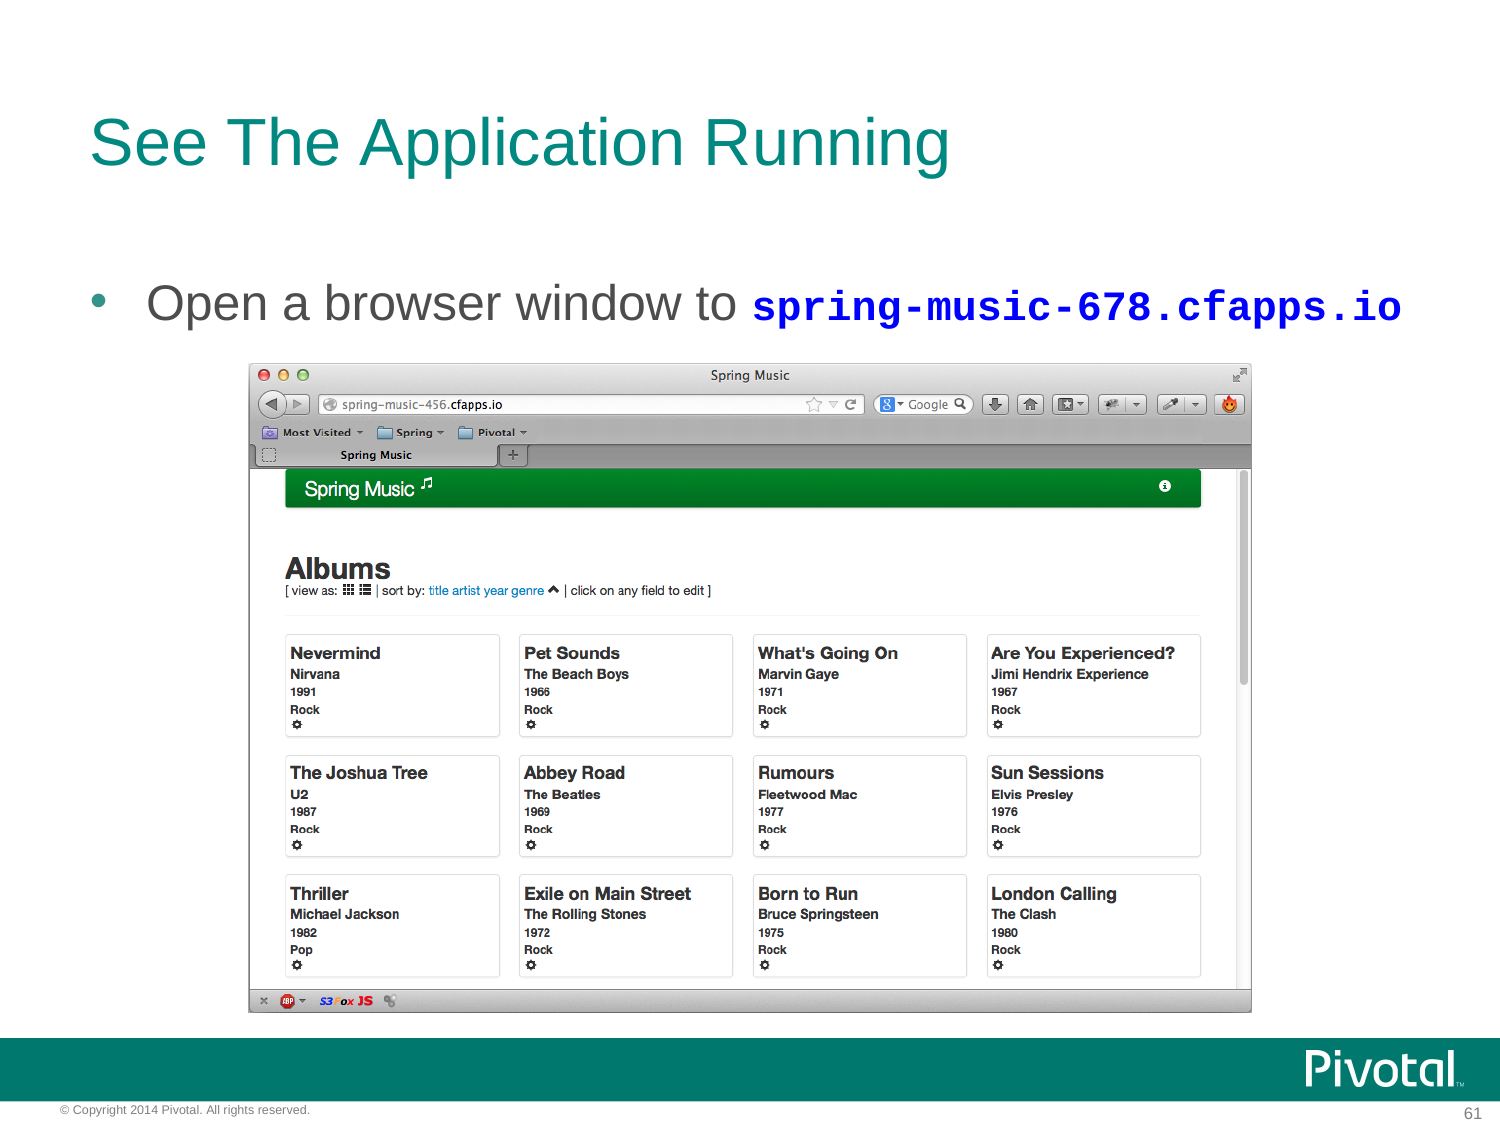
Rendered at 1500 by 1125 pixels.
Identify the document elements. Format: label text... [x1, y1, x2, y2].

picture [248, 363, 1252, 1013]
list Open a browser window to spring-music-678.cfapps.io [75, 262, 1426, 1005]
title See The Application Running [75, 45, 1426, 233]
picture [1306, 1050, 1464, 1087]
